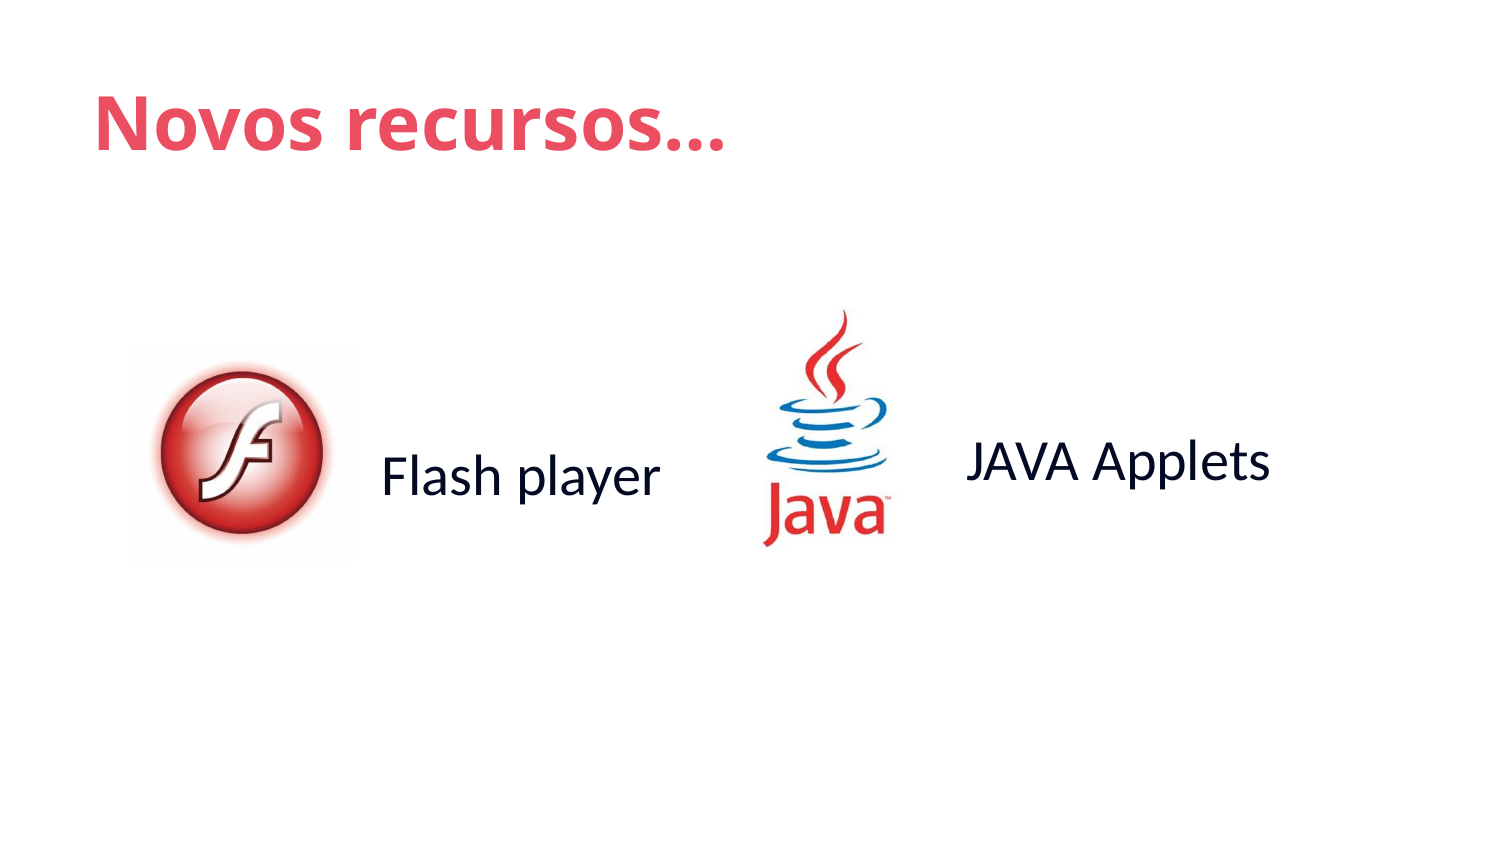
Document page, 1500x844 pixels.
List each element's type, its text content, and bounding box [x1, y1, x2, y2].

picture [741, 298, 925, 562]
picture [128, 343, 355, 562]
text_box Novos recursos… [77, 44, 1393, 184]
text_box Flash player [341, 421, 876, 511]
text_box JAVA Applets [926, 406, 1500, 496]
